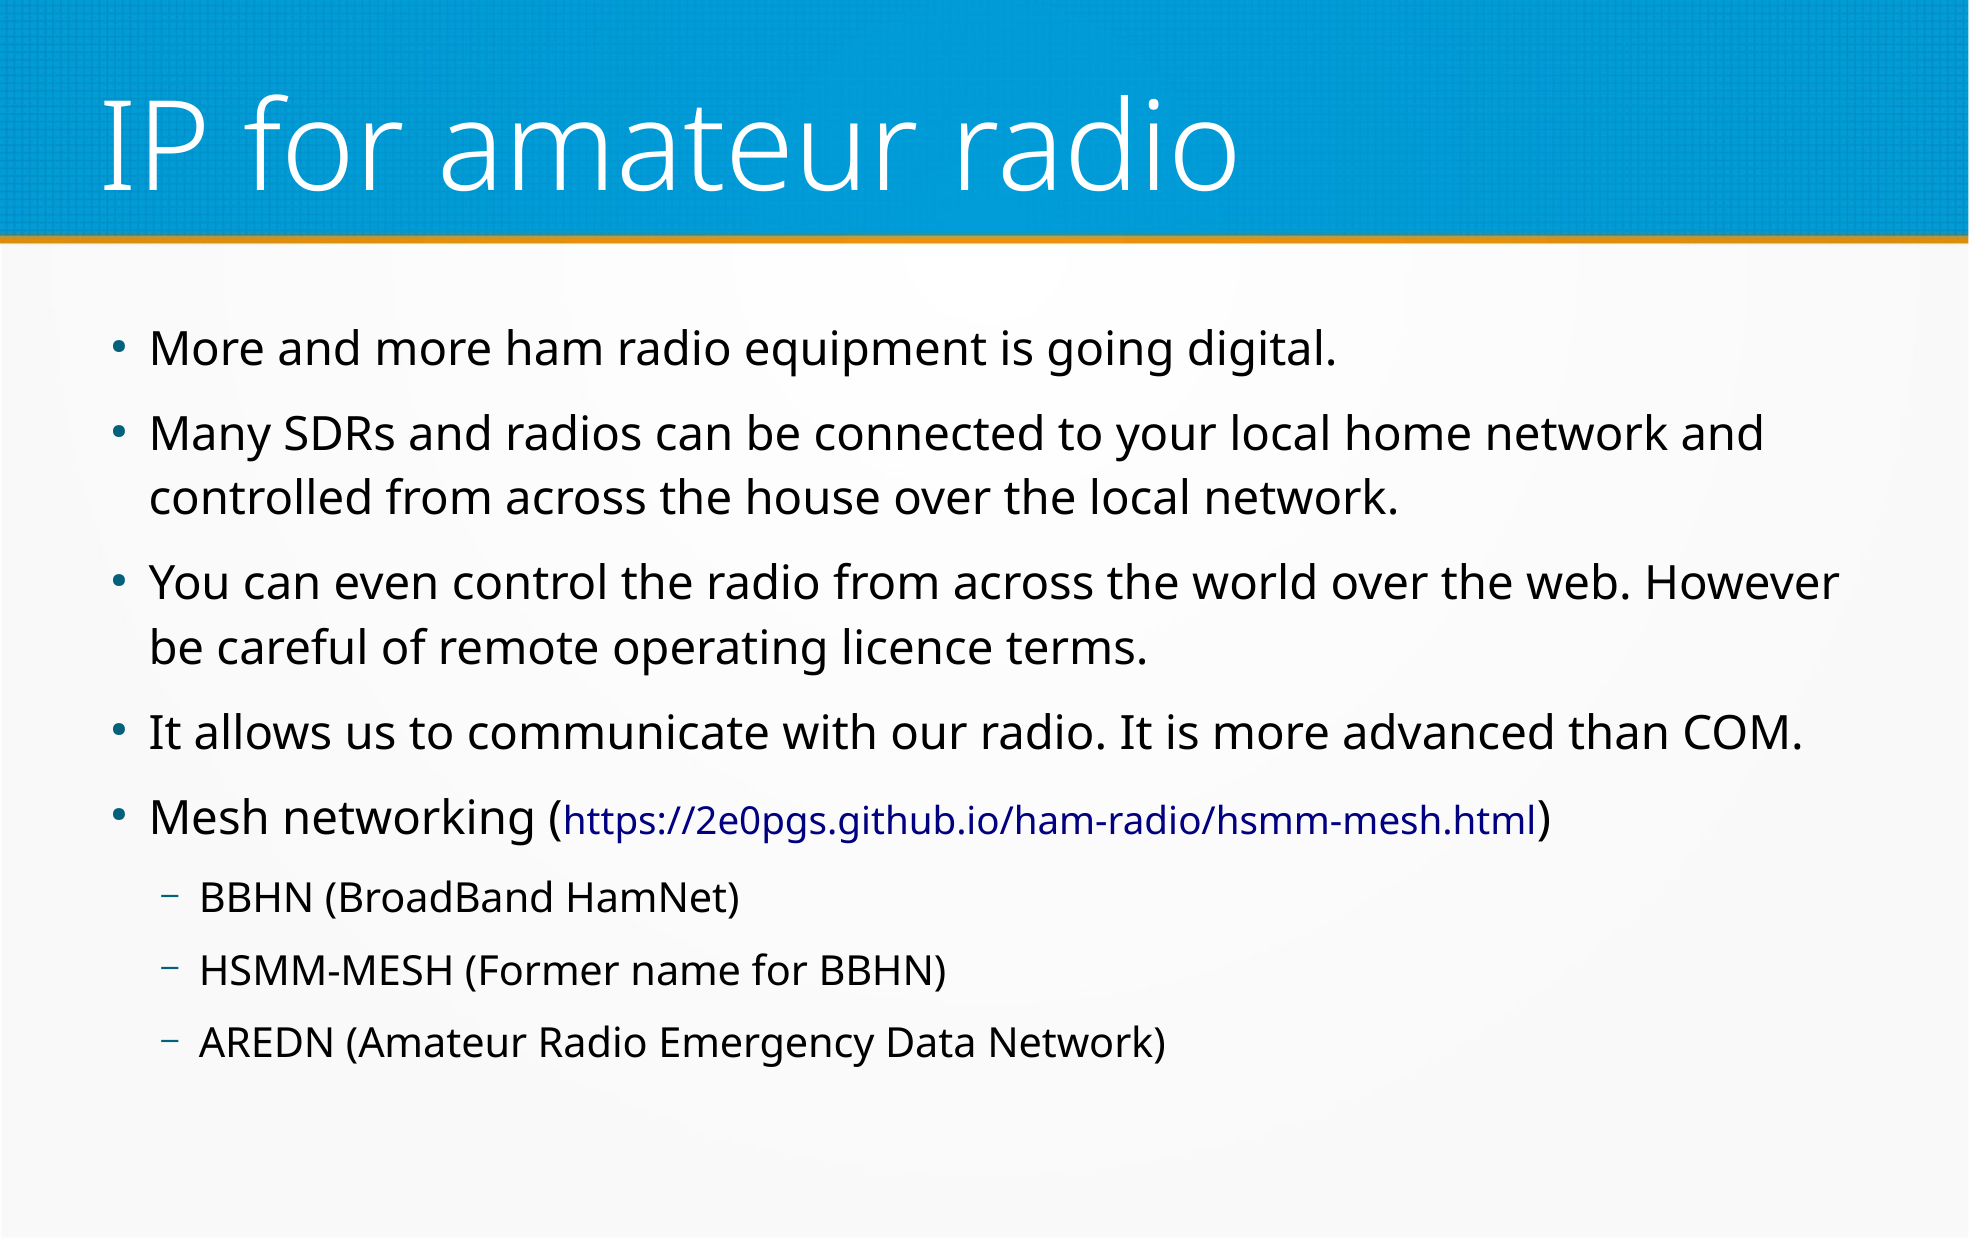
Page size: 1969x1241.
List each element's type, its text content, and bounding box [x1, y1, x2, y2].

title IP for amateur radio [98, 19, 1870, 227]
list More and more ham radio equipment is going digital. Many SDRs and radios can be connected to your local home network and controlled from across the house over the local network. You can even control the radio from across the world over the web. However be careful of remote operating licence terms. It allows us to communicate with our radio. It is more advanced than COM. Mesh networking (https://2e0pgs.github.io/ham-radio/hsmm-mesh.html) BBHN (BroadBand HamNet) HSMM-MESH (Former name for BBHN) AREDN (Amateur Radio Emergency Data Network) [98, 315, 1861, 1081]
picture [0, 233, 1969, 1241]
